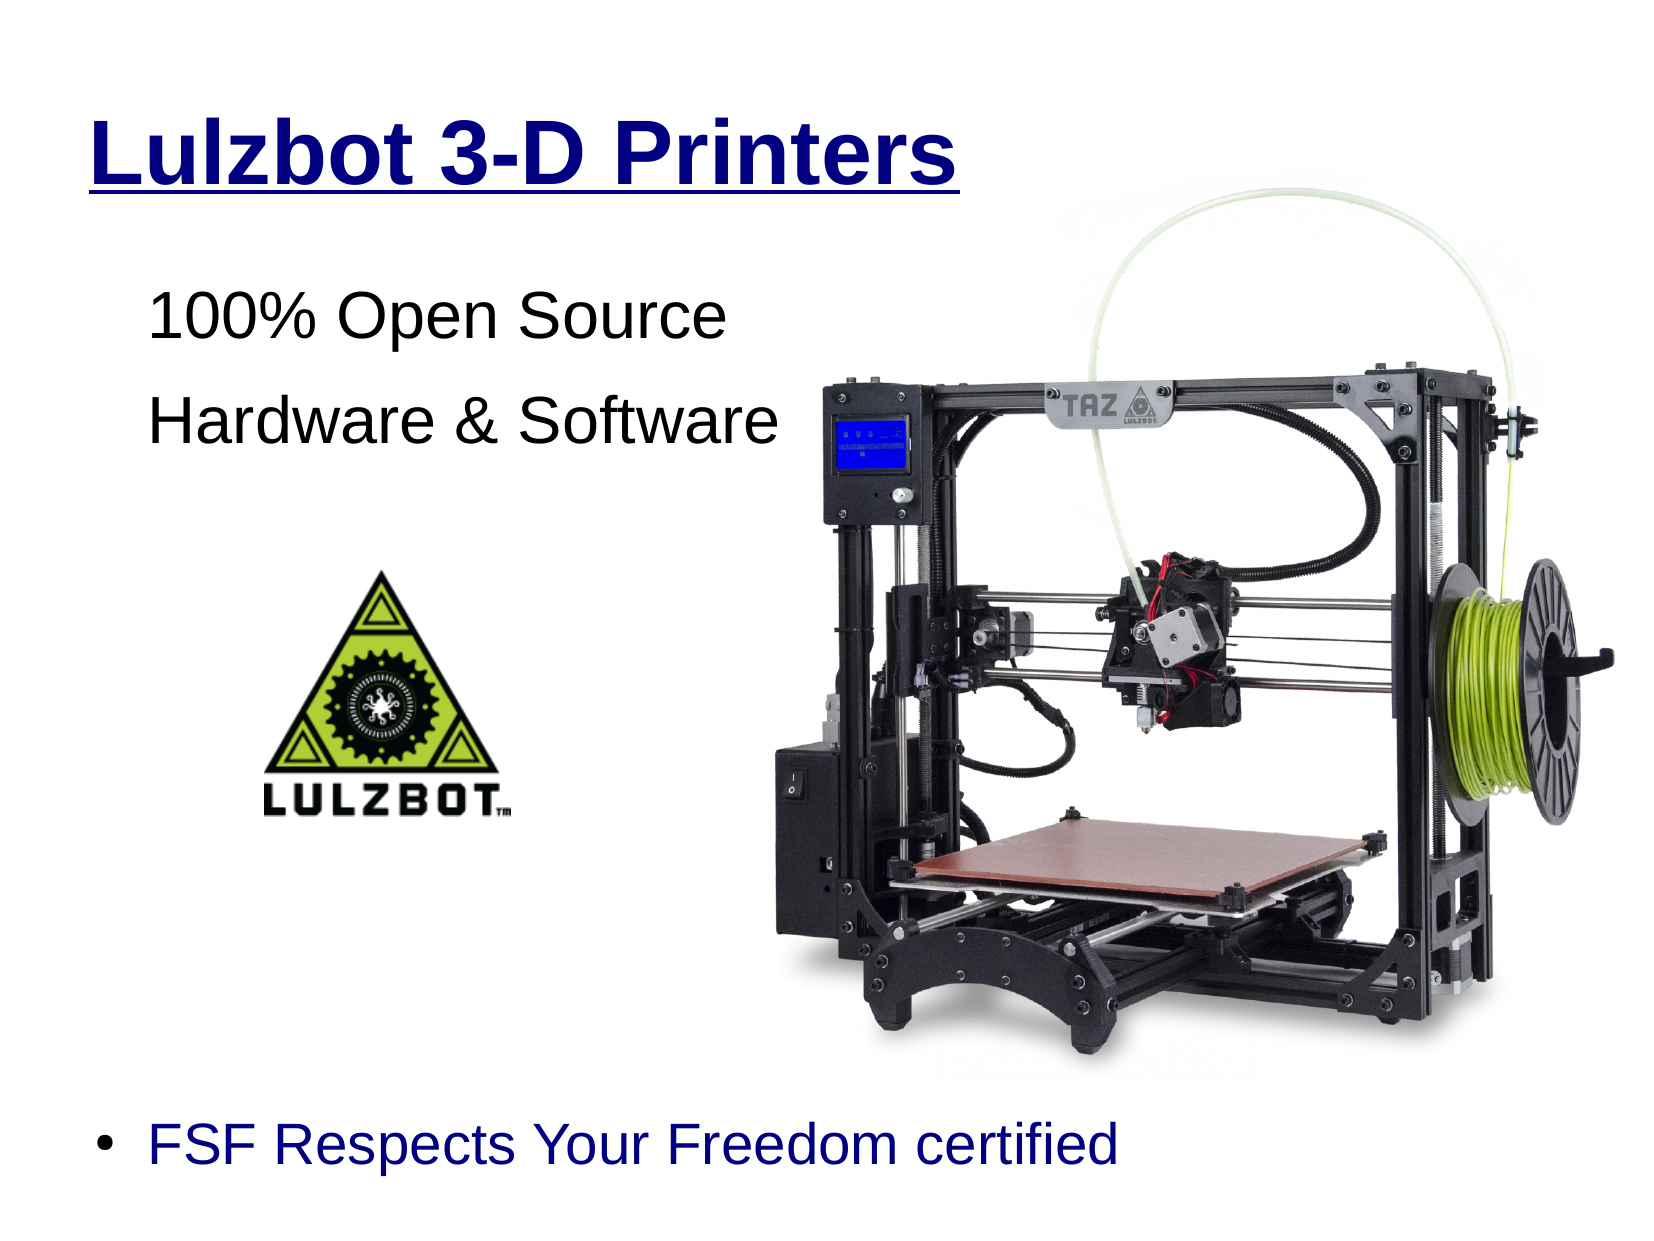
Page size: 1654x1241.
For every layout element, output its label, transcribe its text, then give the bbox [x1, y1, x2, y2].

picture [614, 159, 1654, 1114]
picture [264, 569, 511, 817]
title Lulzbot 3-D Printers [88, 49, 1577, 257]
list 100% Open Source Hardware & Software FSF Respects Your Freedom certified [76, 278, 1565, 1204]
